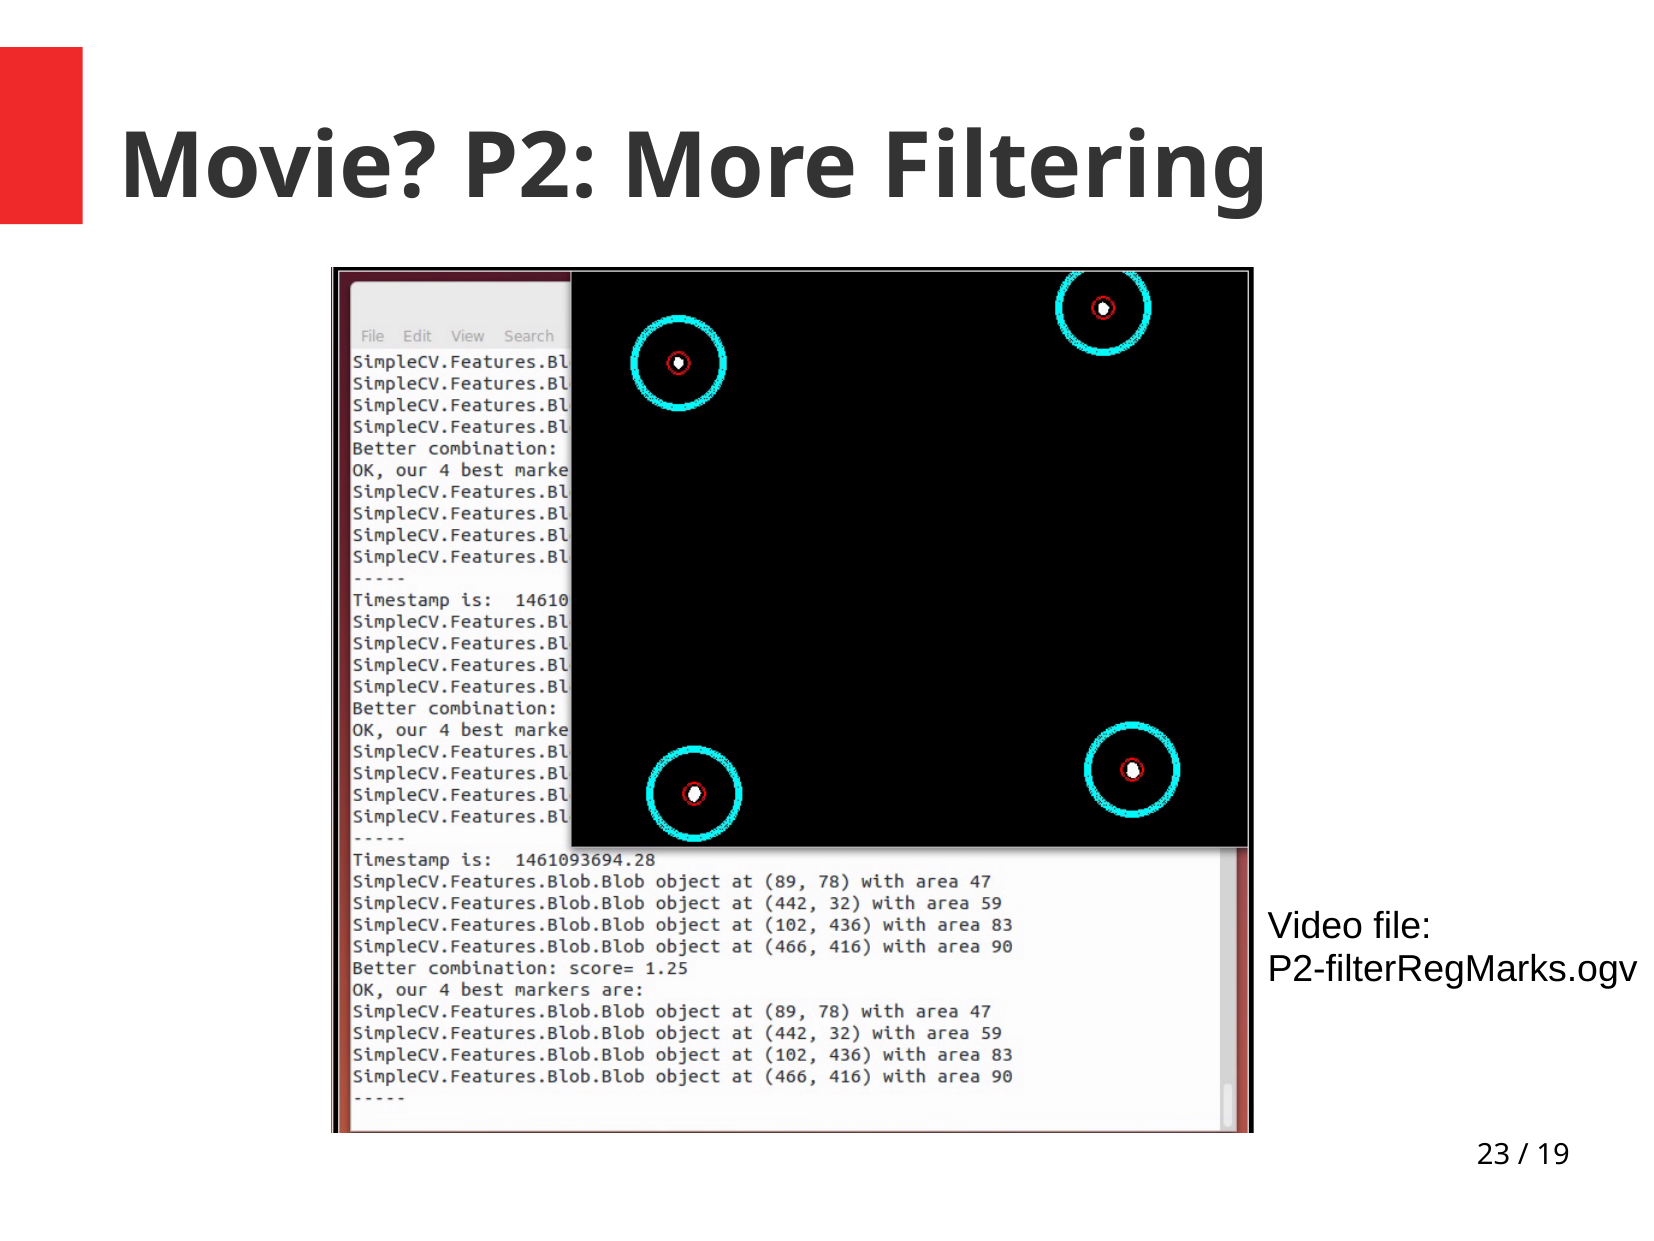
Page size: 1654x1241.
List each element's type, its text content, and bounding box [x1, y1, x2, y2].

title Movie? P2: More Filtering [118, 49, 1571, 256]
text_box [330, 266, 1256, 1134]
text_box Video file: P2-filterRegMarks.ogv [1252, 897, 1654, 1043]
